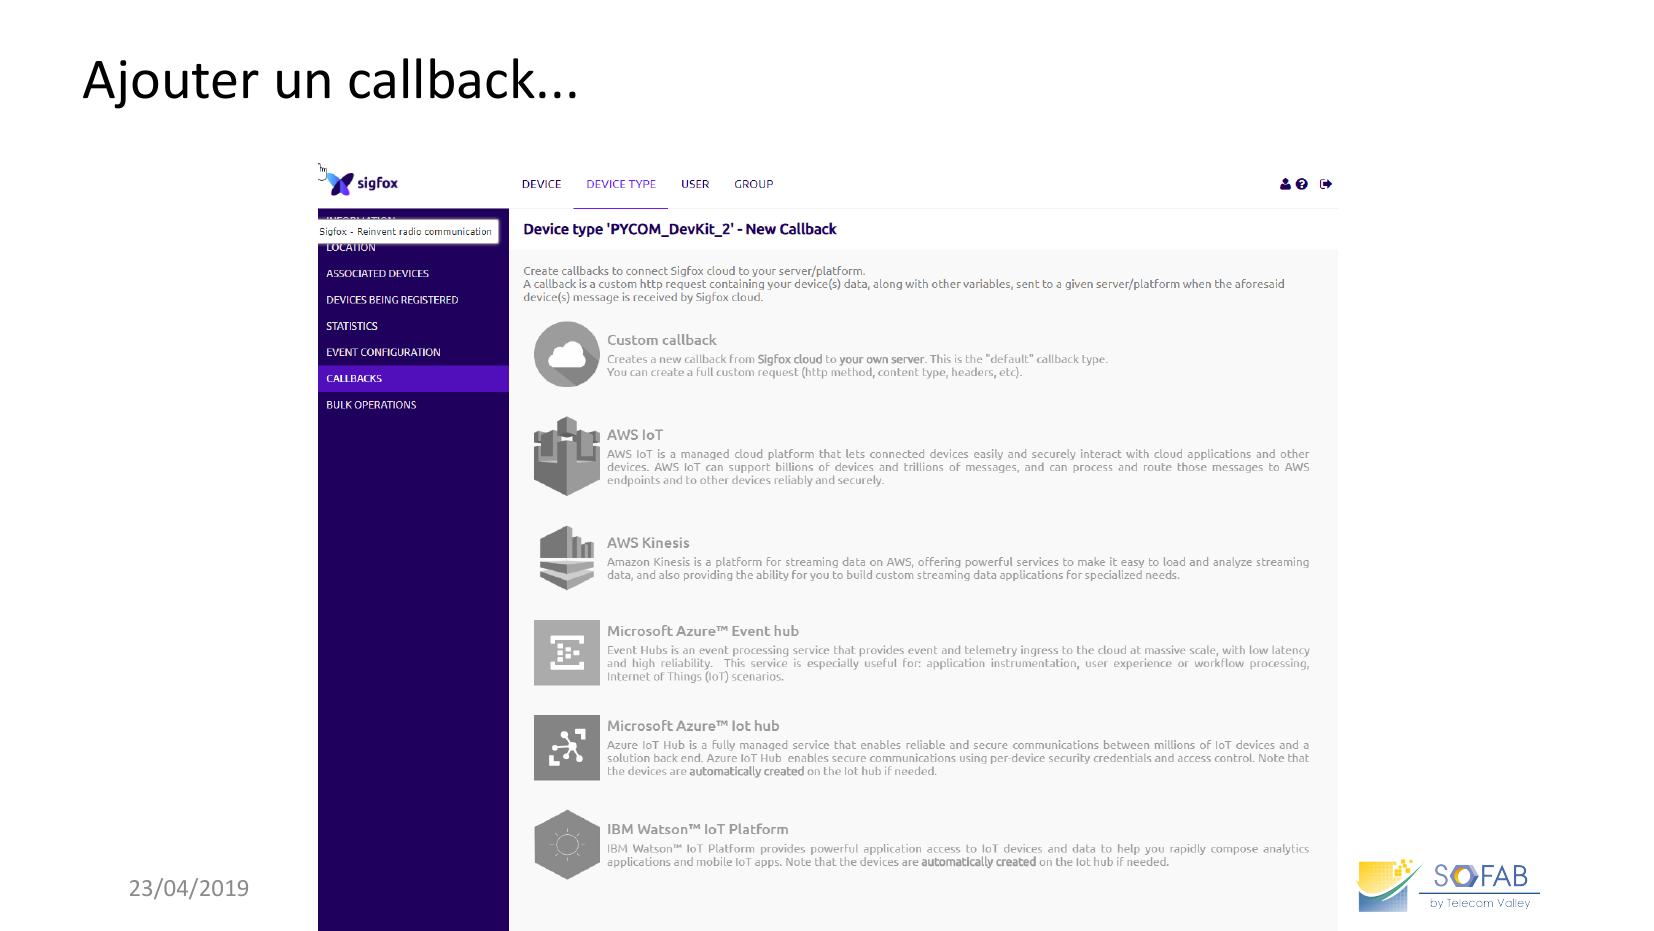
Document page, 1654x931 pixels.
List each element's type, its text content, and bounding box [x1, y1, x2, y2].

picture [1355, 859, 1540, 912]
picture [318, 163, 1338, 931]
title Ajouter un callback... [82, 37, 1571, 130]
